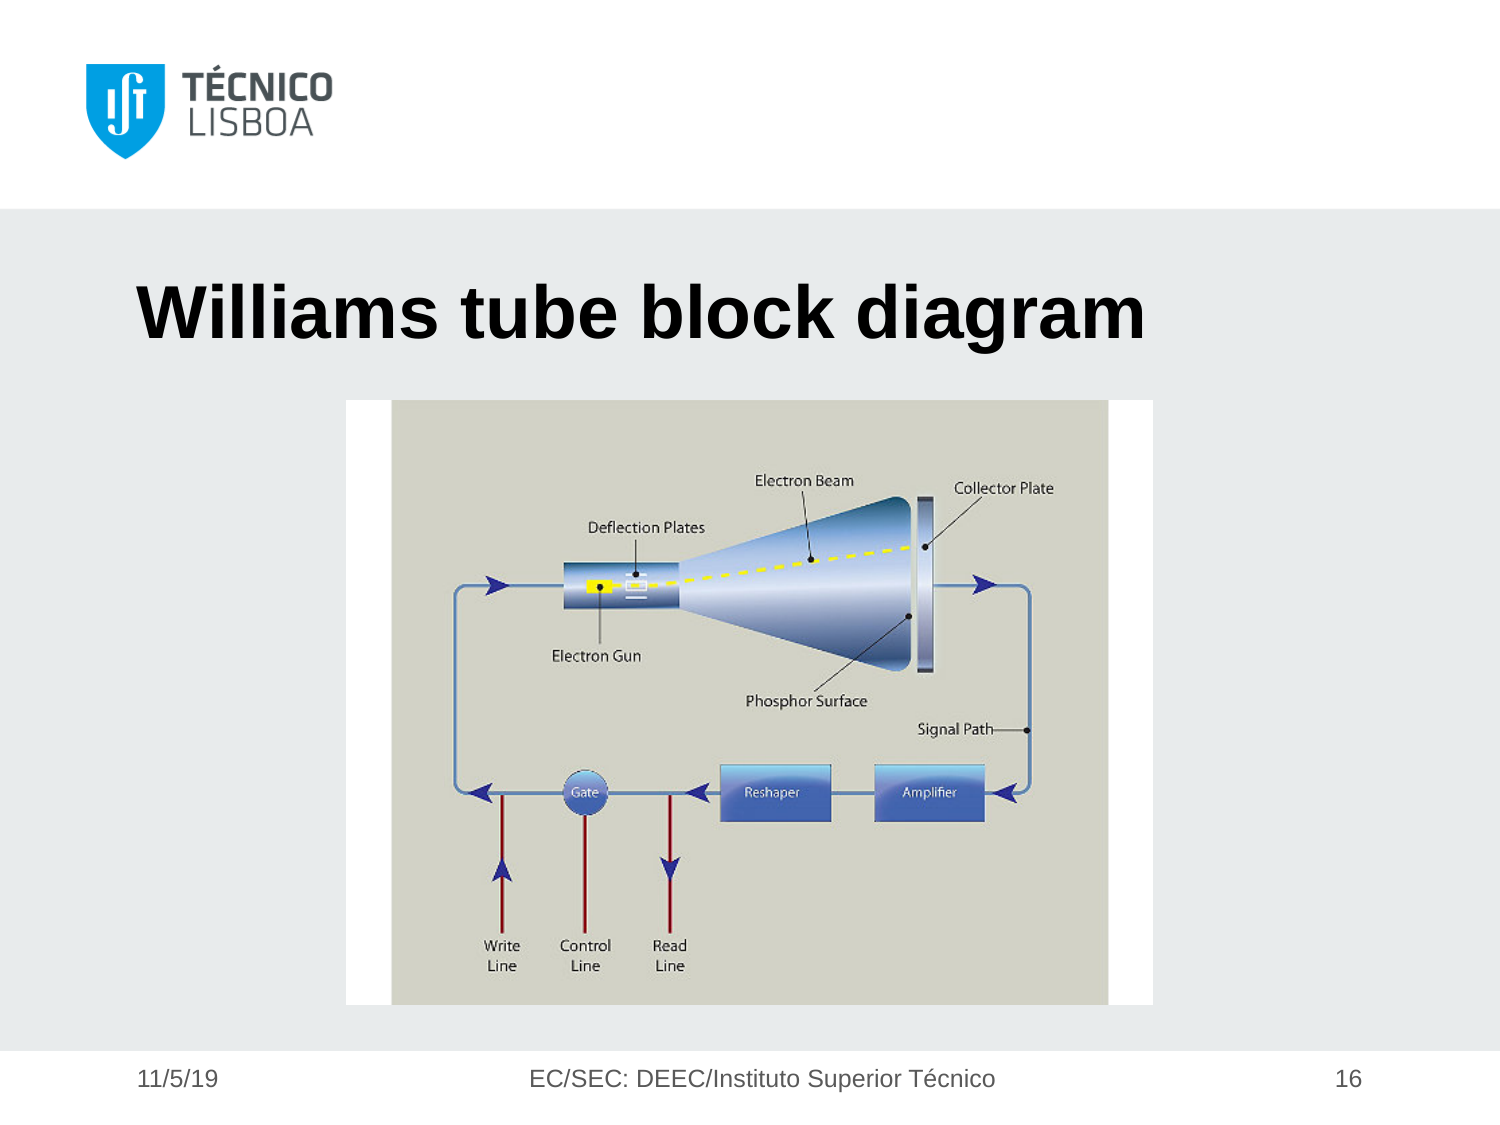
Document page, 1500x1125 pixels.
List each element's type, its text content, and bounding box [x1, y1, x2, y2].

footer EC/SEC: DEEC/Instituto Superior Técnico [512, 1052, 1021, 1103]
title Williams tube block diagram [121, 237, 1378, 381]
slide_number <number> [1077, 1052, 1378, 1103]
picture [0, 0, 1500, 1125]
slide_number 11/5/19 [121, 1052, 425, 1103]
